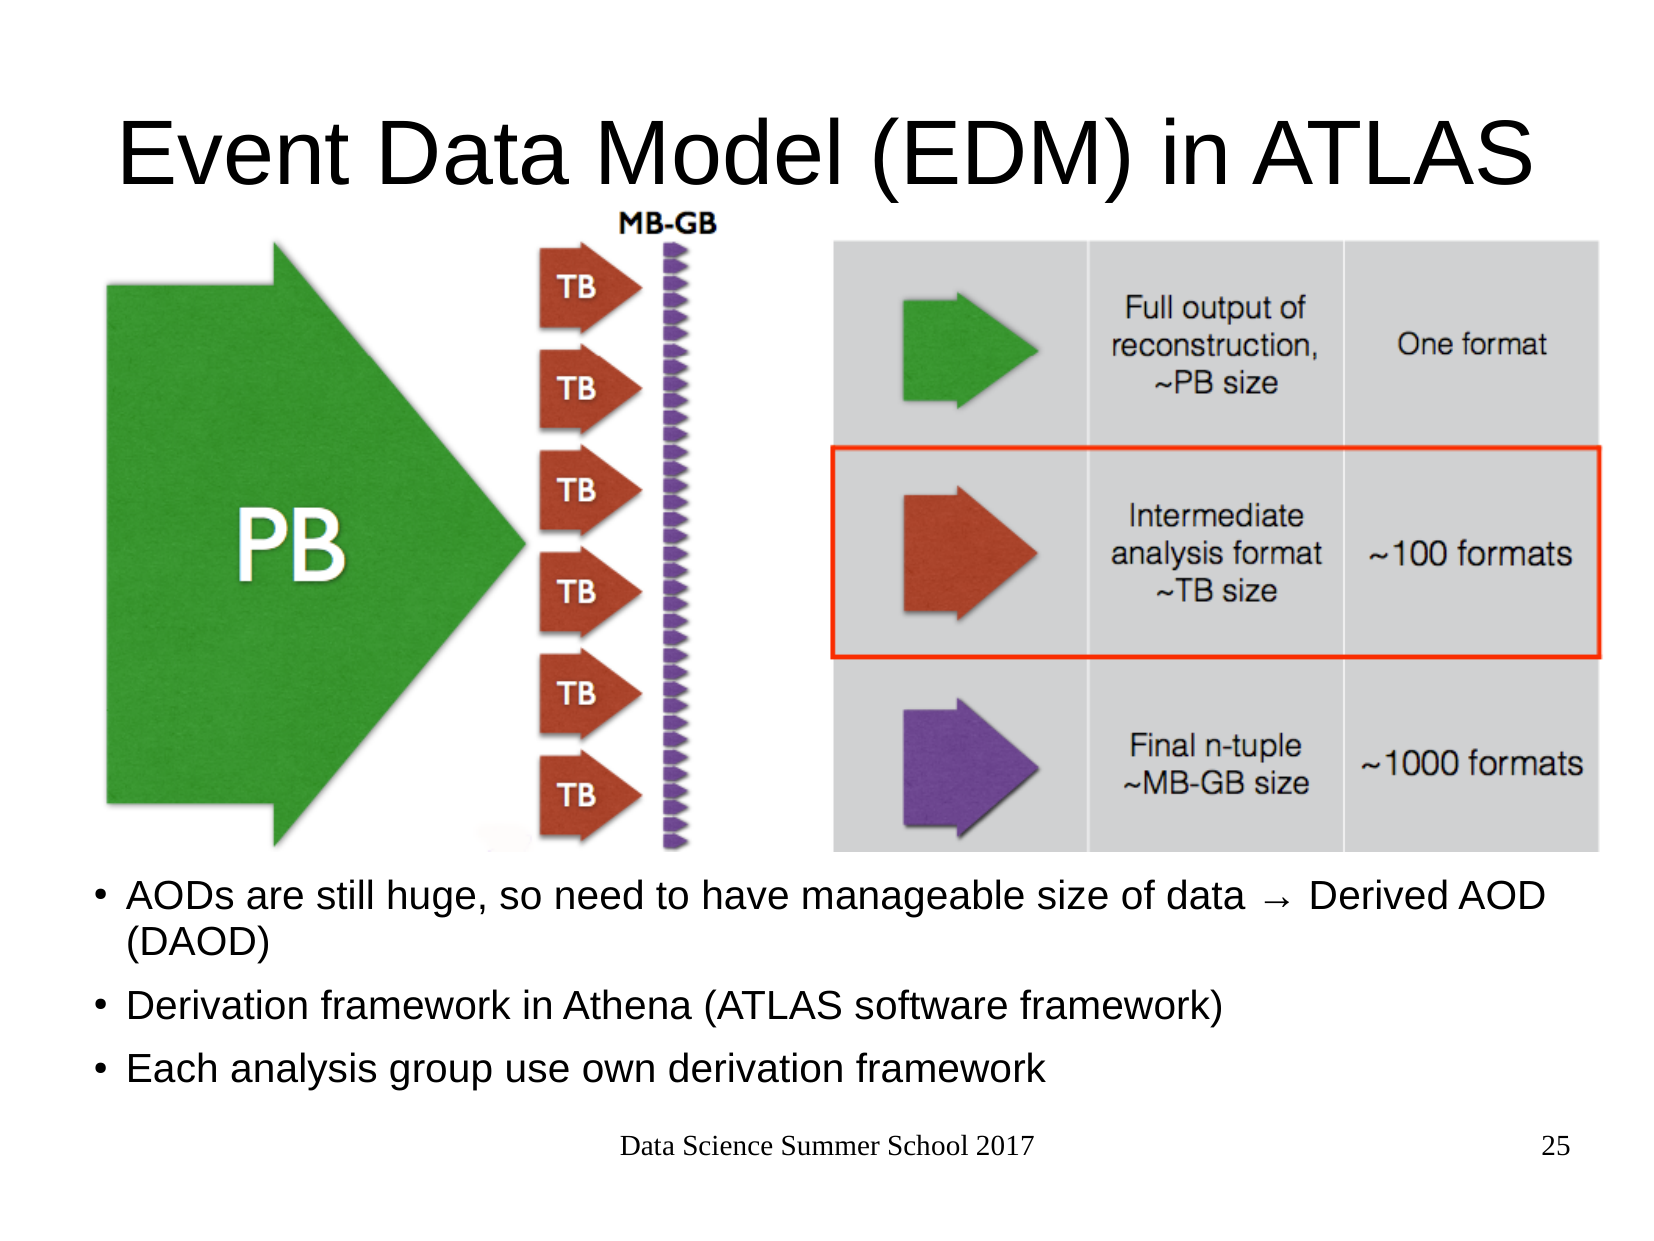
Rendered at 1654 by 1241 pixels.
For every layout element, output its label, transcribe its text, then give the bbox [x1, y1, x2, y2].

picture [99, 206, 1614, 852]
list AODs are still huge, so need to have manageable size of data → Derived AOD (DAOD) Derivation framework in Athena (ATLAS software framework) Each analysis group use own derivation framework [82, 872, 1606, 1096]
title Event Data Model (EDM) in ATLAS [82, 49, 1571, 257]
